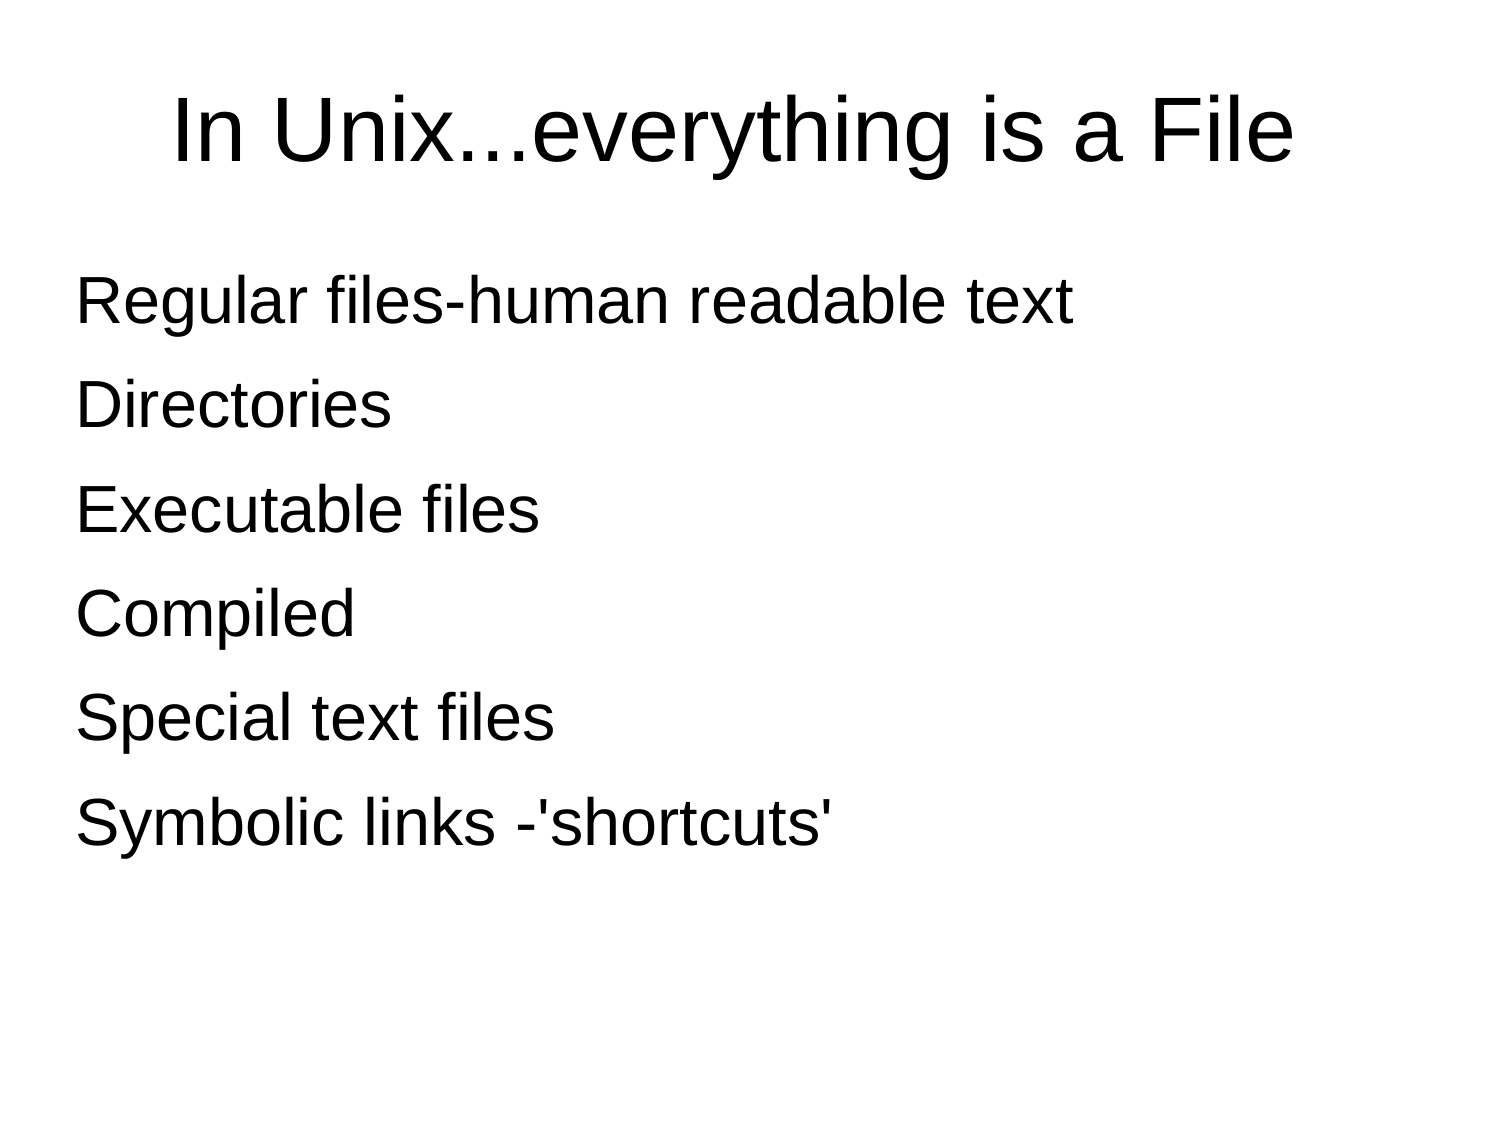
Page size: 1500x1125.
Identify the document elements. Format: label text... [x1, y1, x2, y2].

list Regular files-human readable text Directories Executable files Compiled Special text files Symbolic links -'shortcuts' [75, 263, 1395, 916]
title In Unix...everything is a File [59, 35, 1409, 224]
